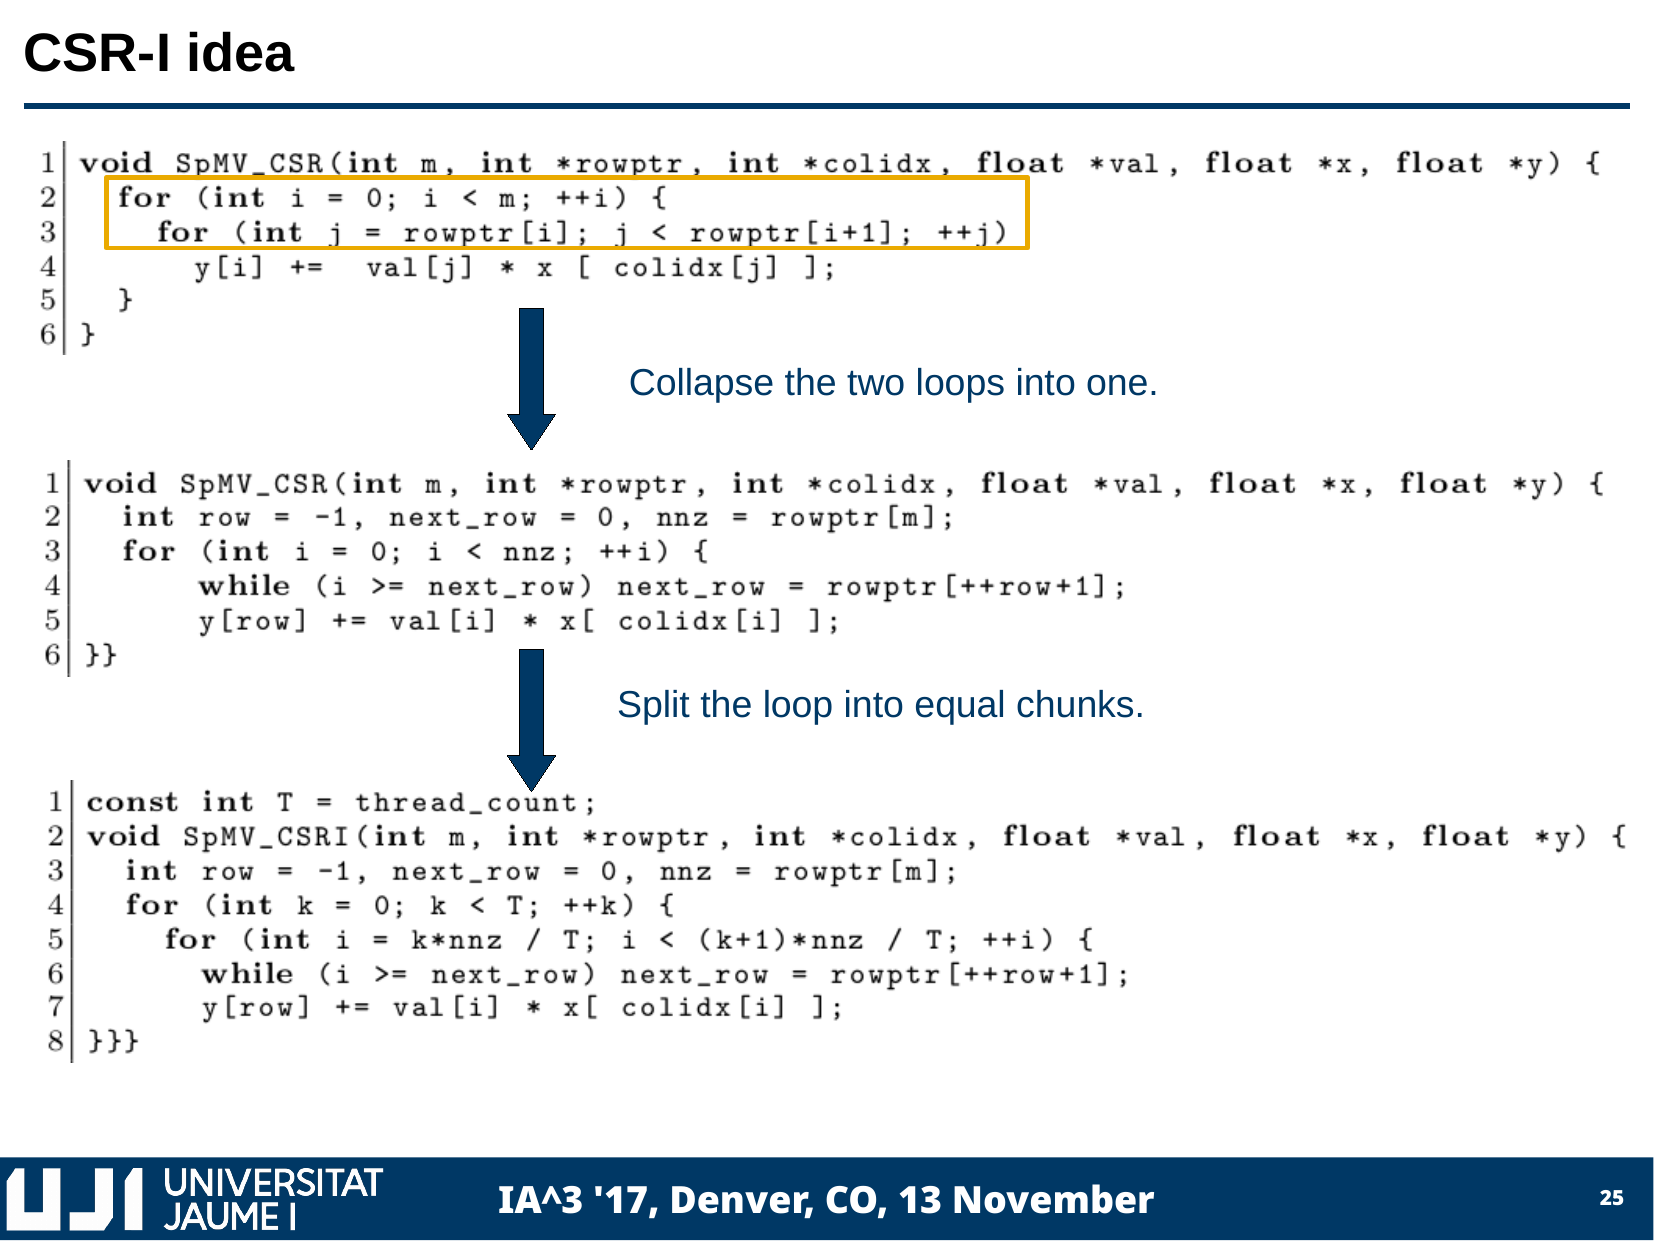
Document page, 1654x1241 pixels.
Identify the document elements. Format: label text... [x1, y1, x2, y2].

title CSR-I idea [23, 0, 1630, 107]
picture [35, 780, 1630, 1063]
text_box Collapse the two loops into one. [614, 354, 1175, 412]
text_box [507, 649, 556, 792]
text_box Split the loop into equal chunks. [602, 675, 1161, 733]
picture [32, 141, 1607, 355]
picture [0, 1158, 390, 1241]
text_box [507, 308, 556, 450]
picture [35, 460, 1617, 677]
